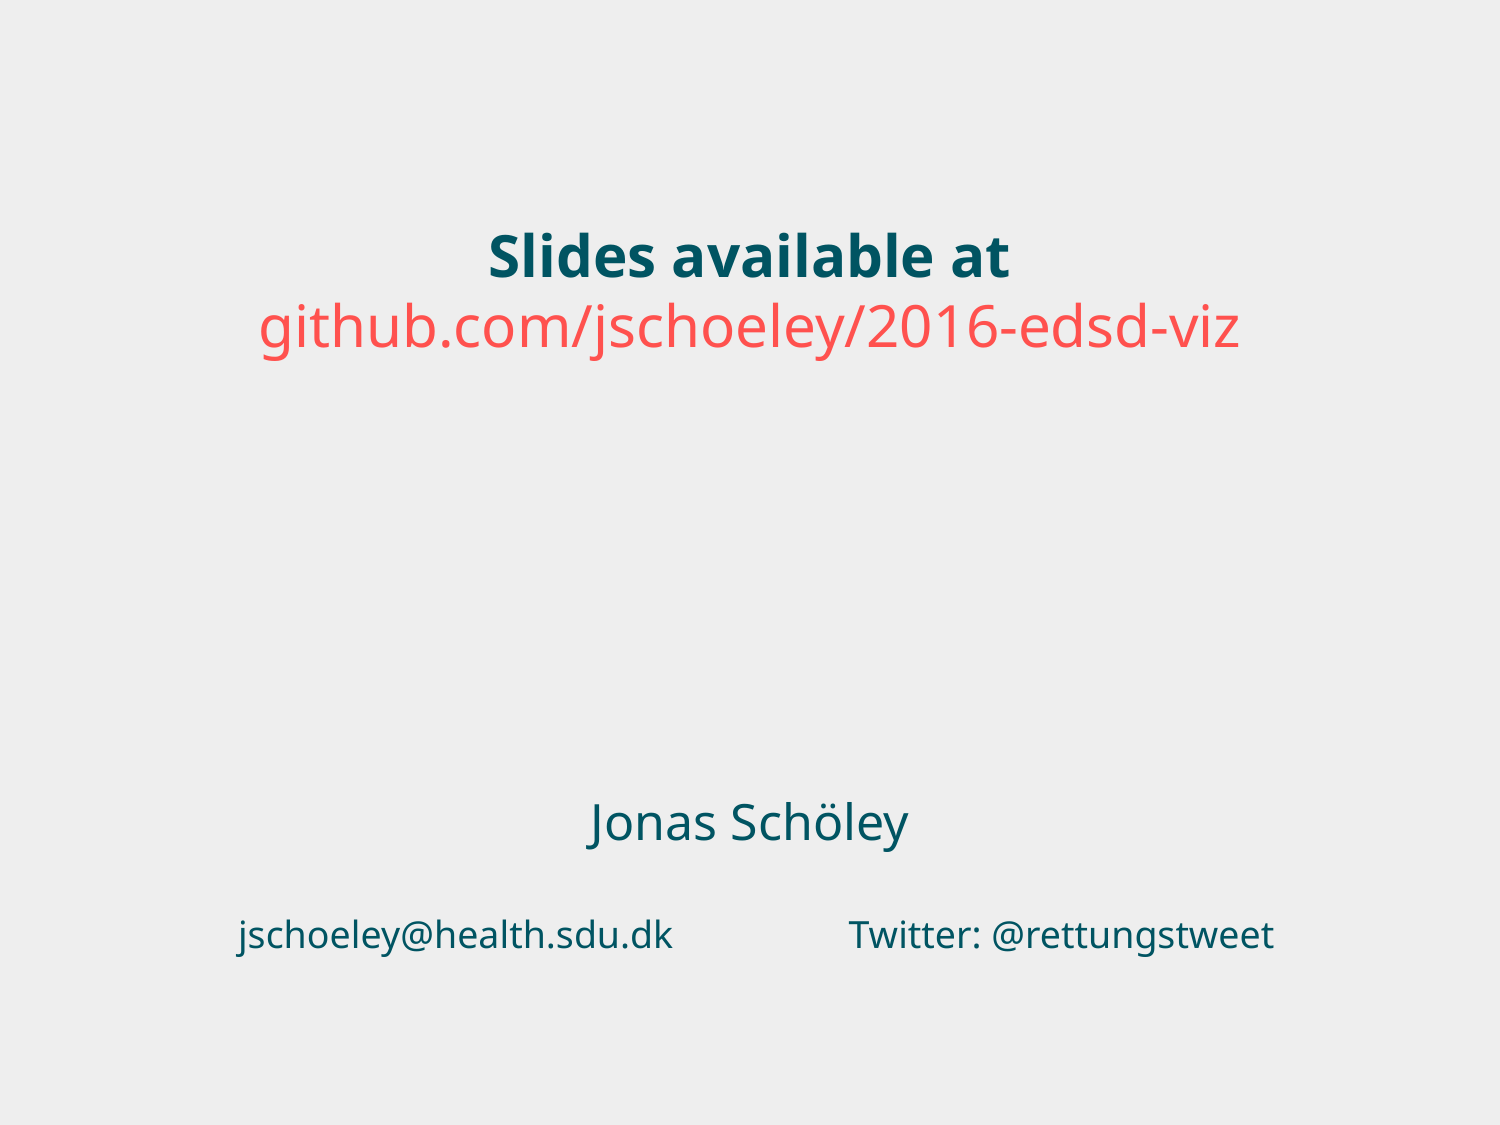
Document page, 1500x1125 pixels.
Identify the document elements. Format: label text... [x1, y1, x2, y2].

text_box Twitter: @rettungstweet [797, 878, 1290, 988]
text_box jschoeley@health.sdu.dk [223, 878, 716, 988]
text_box Slides available at github.com/jschoeley/2016-edsd-viz [51, 203, 1449, 617]
text_box Jonas Schöley [550, 775, 950, 846]
